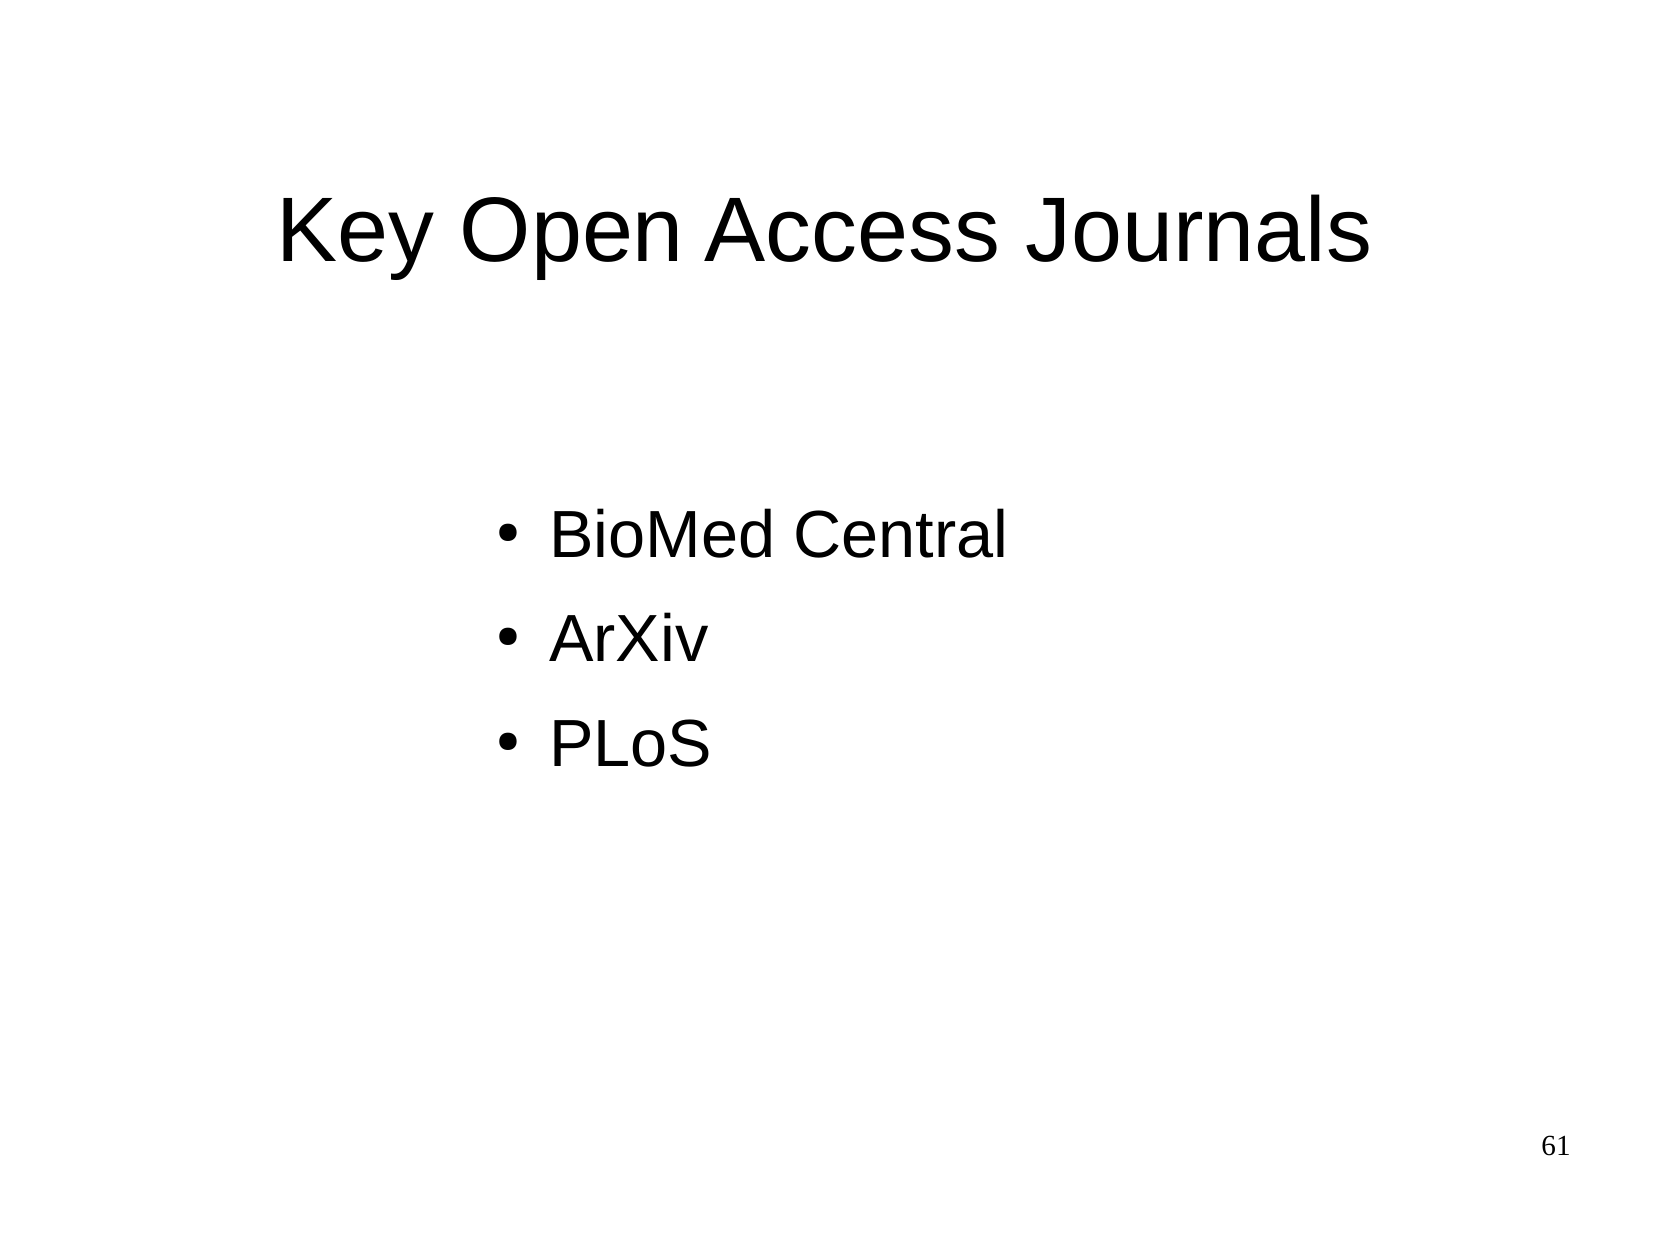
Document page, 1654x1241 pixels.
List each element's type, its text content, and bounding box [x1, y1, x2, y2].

title Key Open Access Journals [80, 126, 1570, 334]
list BioMed Central ArXiv PLoS [478, 496, 1291, 946]
